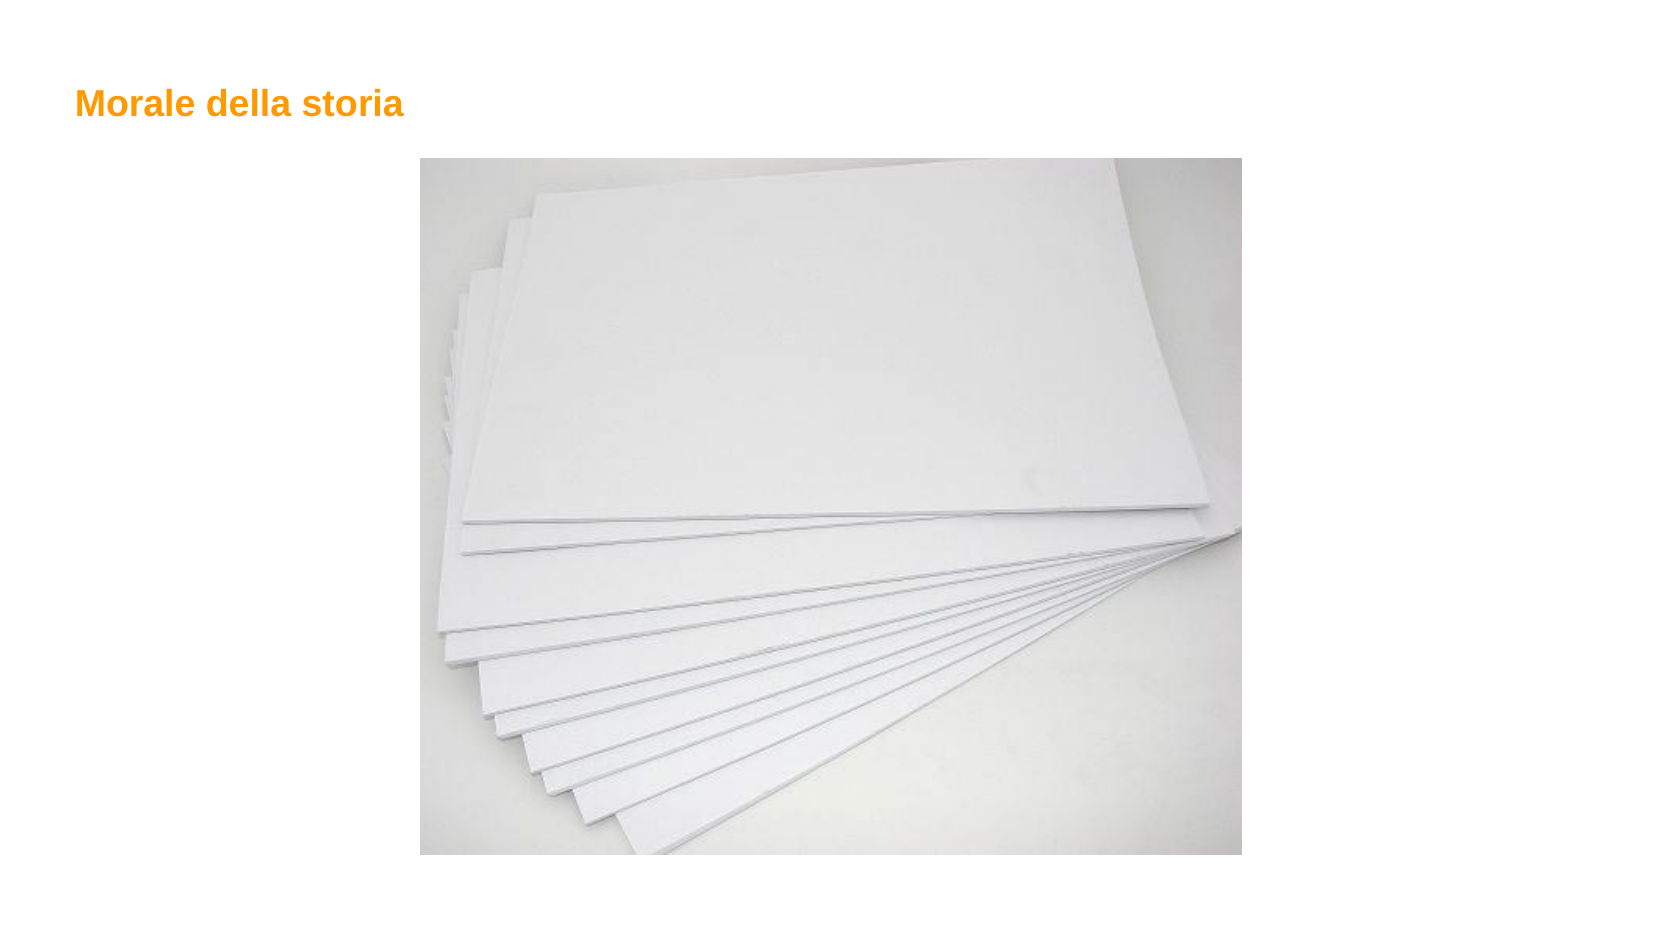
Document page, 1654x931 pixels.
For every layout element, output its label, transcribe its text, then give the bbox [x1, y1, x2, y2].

picture [420, 158, 1242, 856]
text_box Morale della storia [60, 75, 1546, 132]
